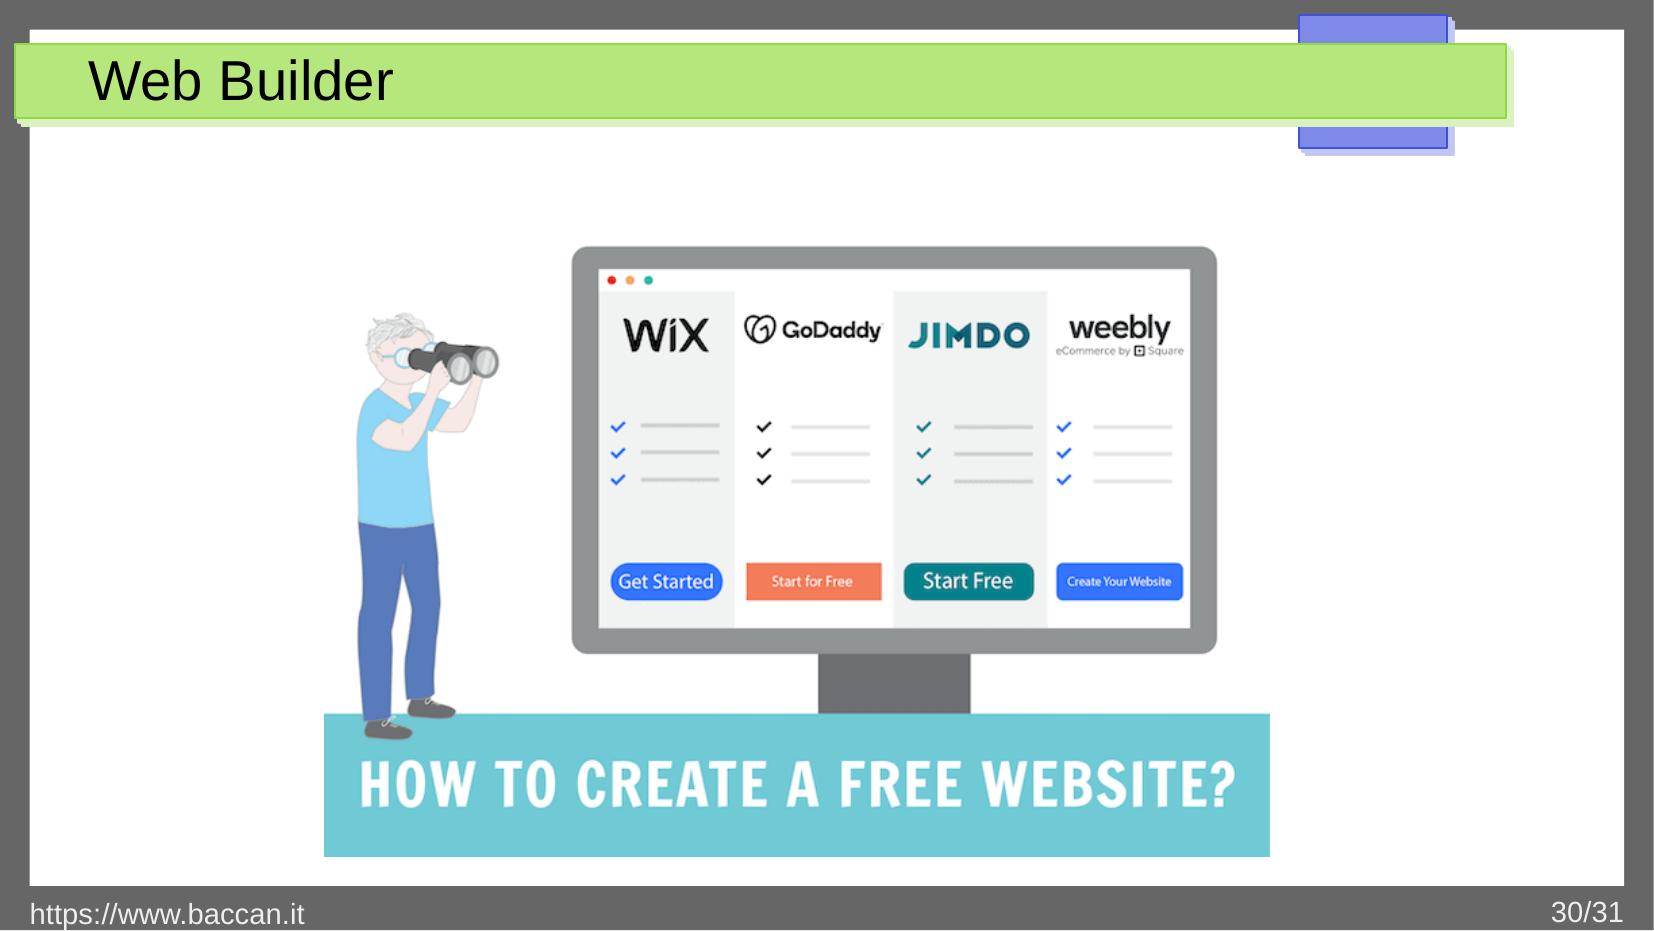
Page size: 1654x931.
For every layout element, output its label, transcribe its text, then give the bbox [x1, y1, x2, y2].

title Web Builder [88, 44, 1506, 119]
picture [324, 146, 1270, 857]
